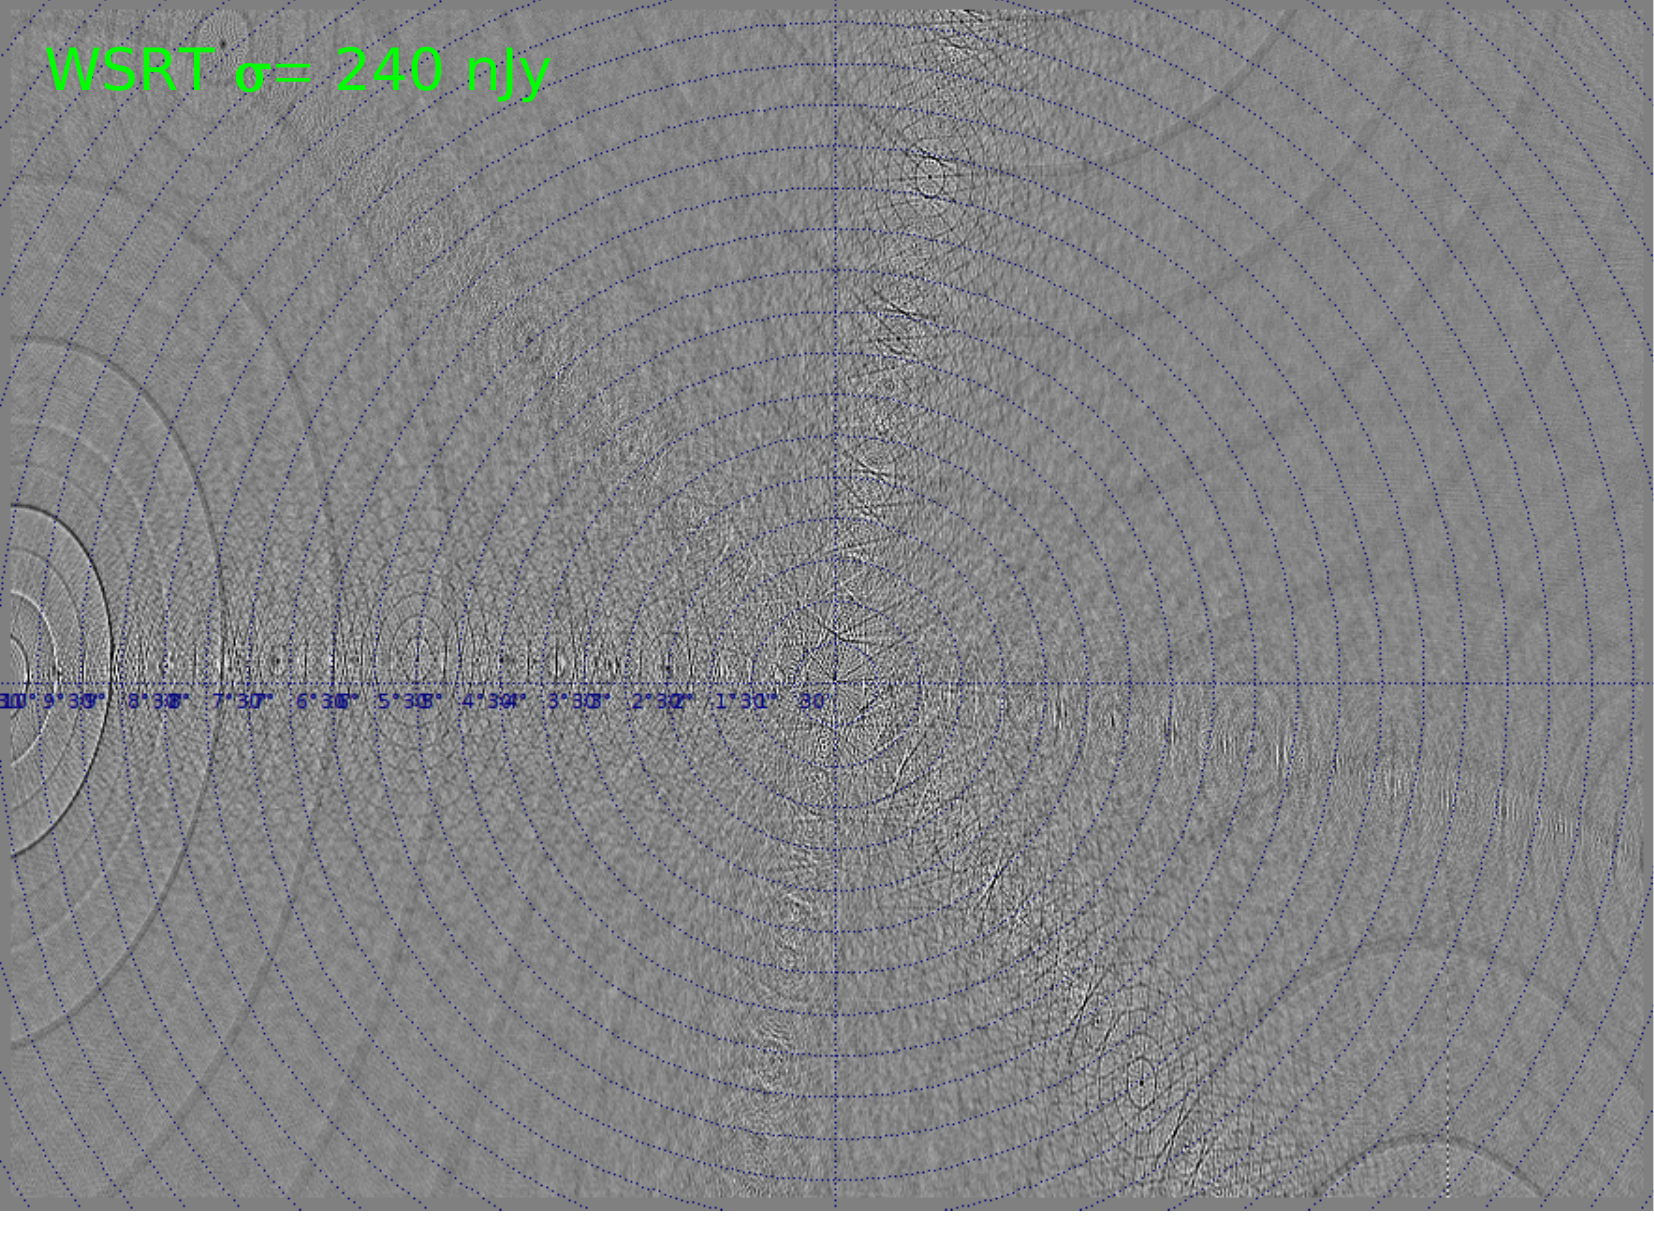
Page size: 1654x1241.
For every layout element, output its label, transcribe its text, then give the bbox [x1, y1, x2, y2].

picture [0, 0, 1654, 1211]
text_box WSRT = 240 nJy [29, 29, 680, 113]
